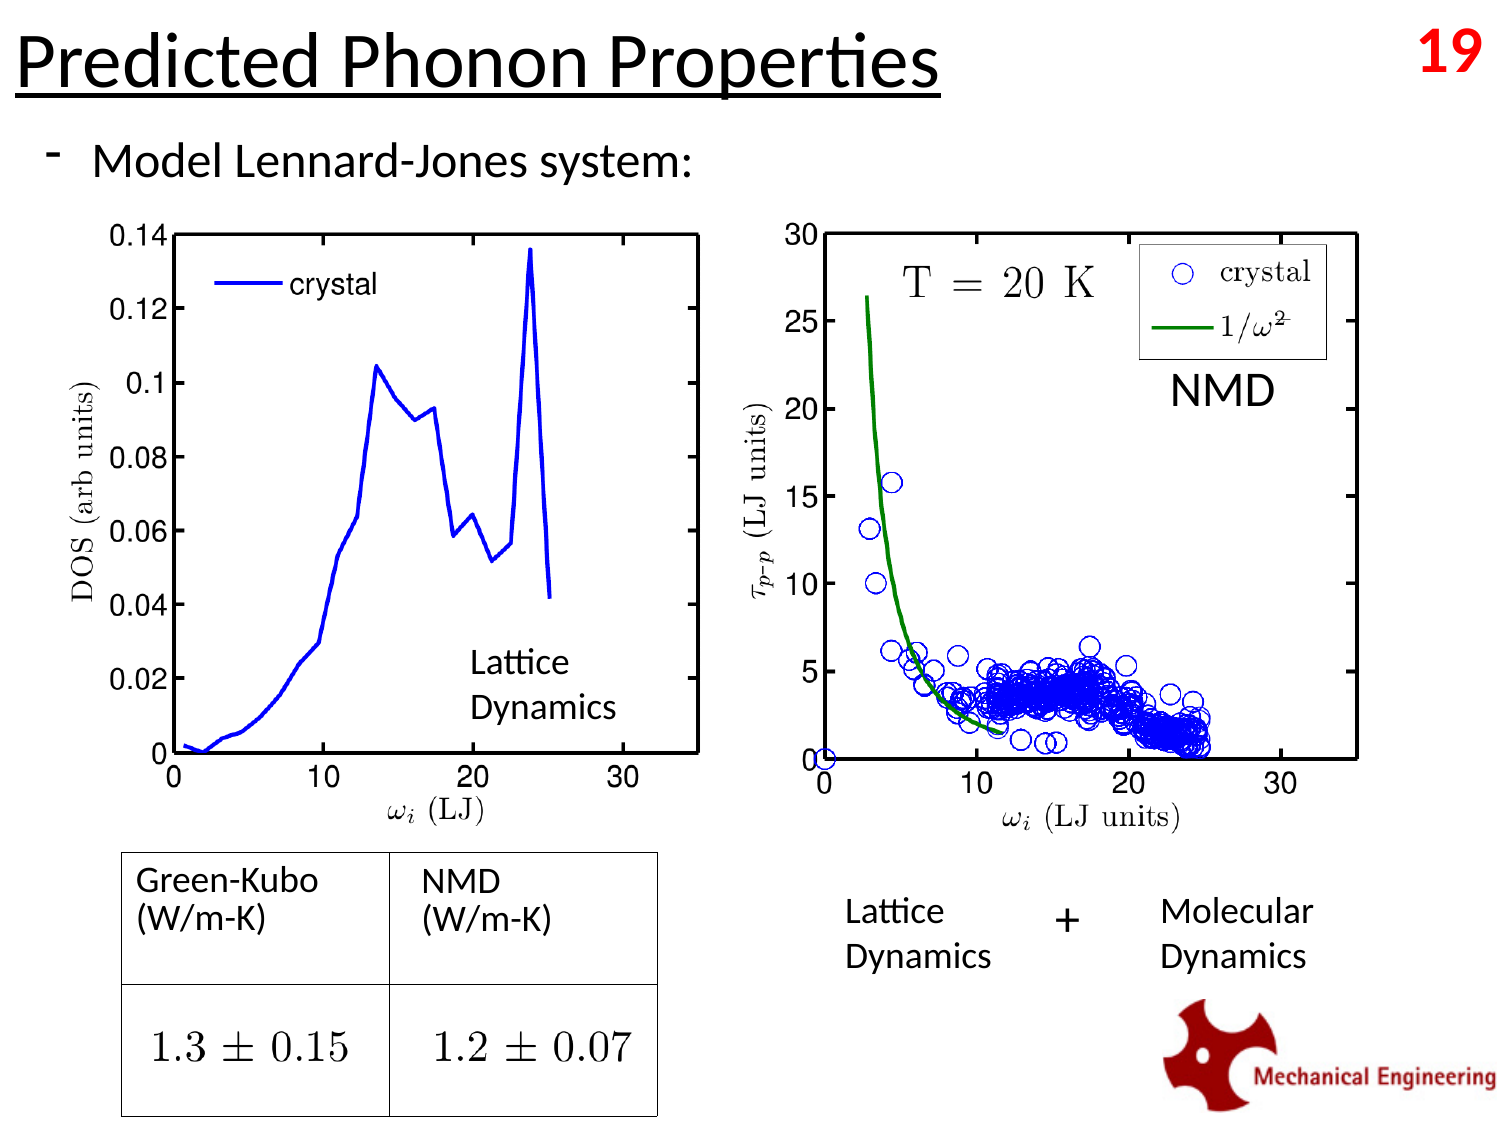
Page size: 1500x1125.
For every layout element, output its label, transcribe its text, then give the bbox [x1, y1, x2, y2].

text_box Lattice Dynamics [795, 879, 1051, 984]
picture [1162, 999, 1497, 1113]
text_box 19 [1400, 0, 1499, 93]
picture [137, 1009, 383, 1089]
title Predicted Phonon Properties [0, 0, 1351, 150]
picture [401, 1009, 647, 1089]
table_header [390, 853, 657, 984]
table_header [122, 959, 389, 984]
picture [53, 207, 1404, 840]
table_cell [390, 985, 657, 1116]
text_box Lattice Dynamics [420, 629, 676, 735]
table_cell [122, 985, 389, 1116]
text_box + [1005, 879, 1165, 955]
text_box Model Lennard-Jones system: [30, 120, 1396, 195]
text_box Green-Kubo (W/m-K) [121, 856, 494, 959]
text_box NMD [1155, 361, 1314, 436]
text_box Molecular Dynamics [1110, 879, 1456, 984]
text_box NMD (W/m-K) [406, 857, 611, 960]
